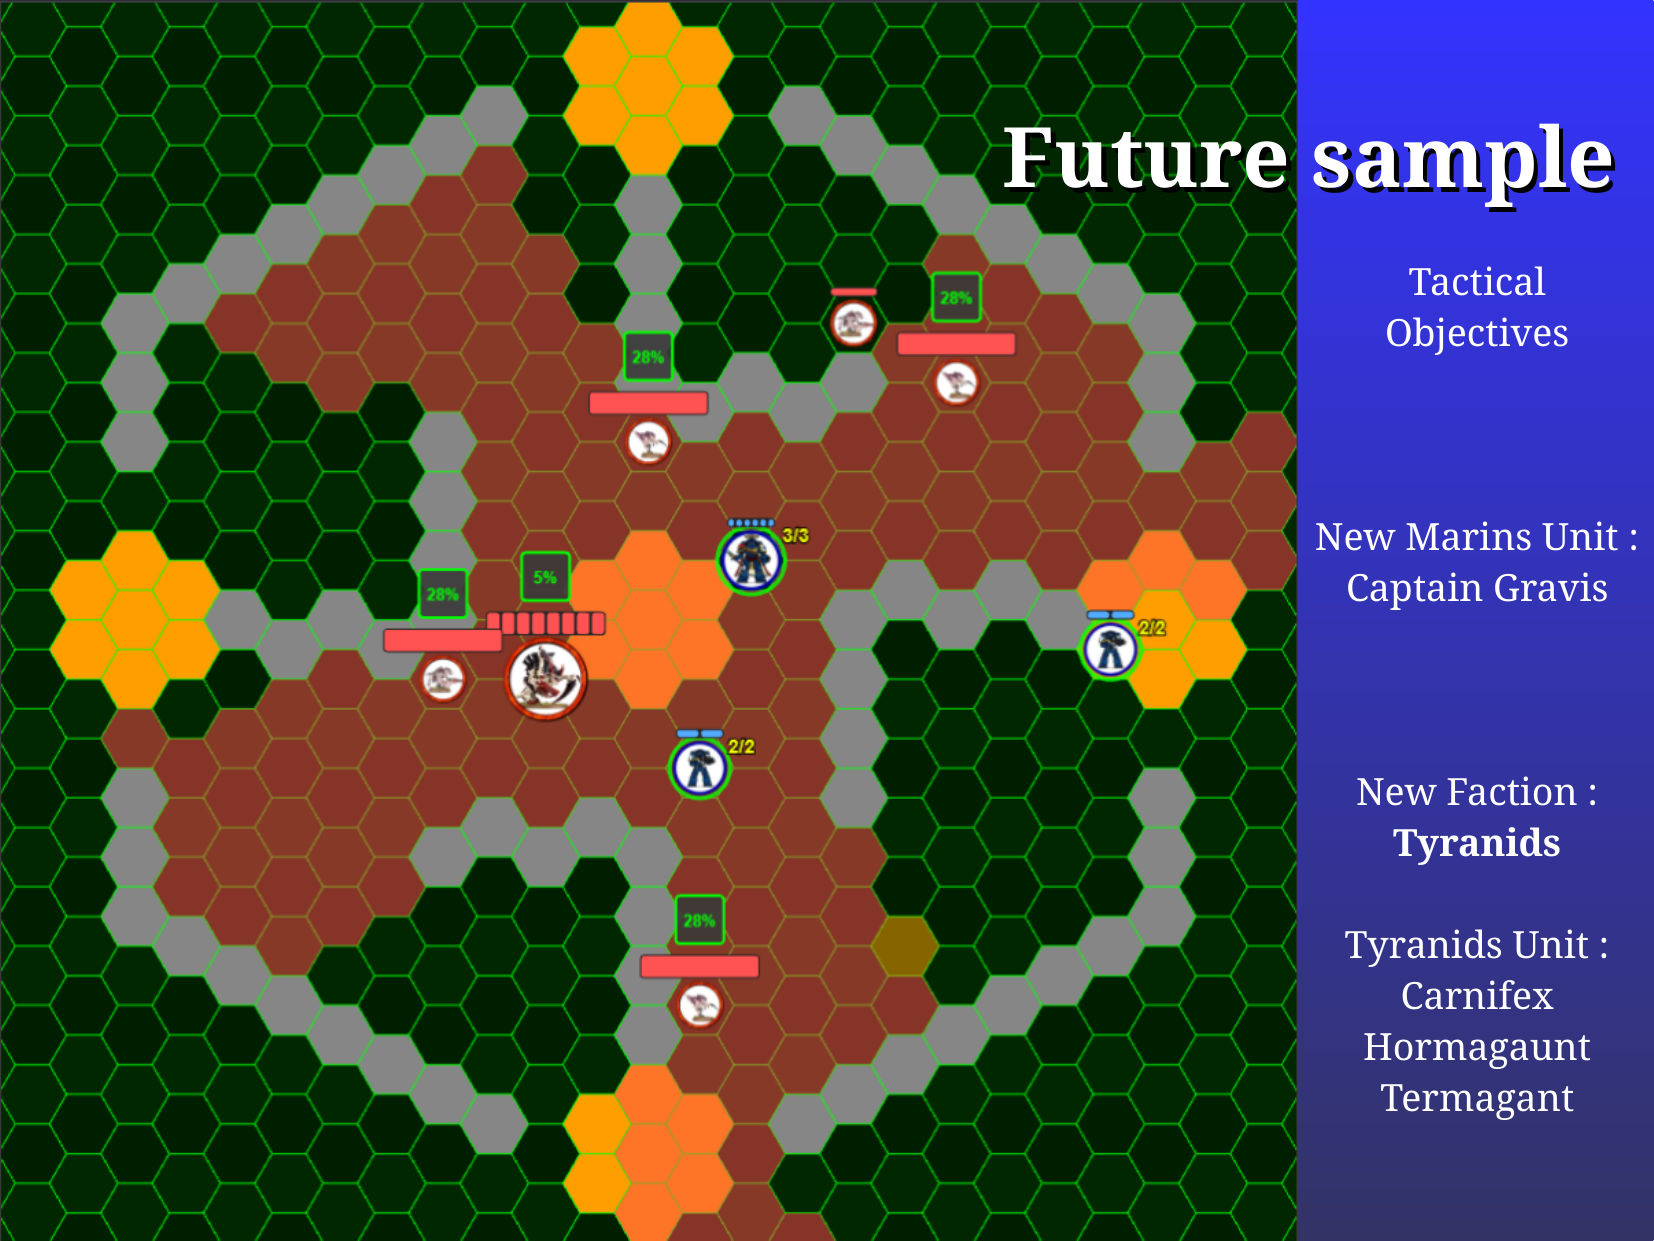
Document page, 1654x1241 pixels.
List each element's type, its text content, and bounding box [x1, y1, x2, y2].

text_box Future sample [35, 91, 1630, 225]
picture [0, 0, 1298, 1241]
text_box Tactical Objectives New Marins Unit : Captain Gravis New Faction : Tyranids Tyranids Unit : Carnifex Hormagaunt Termagant [1297, 248, 1654, 1080]
